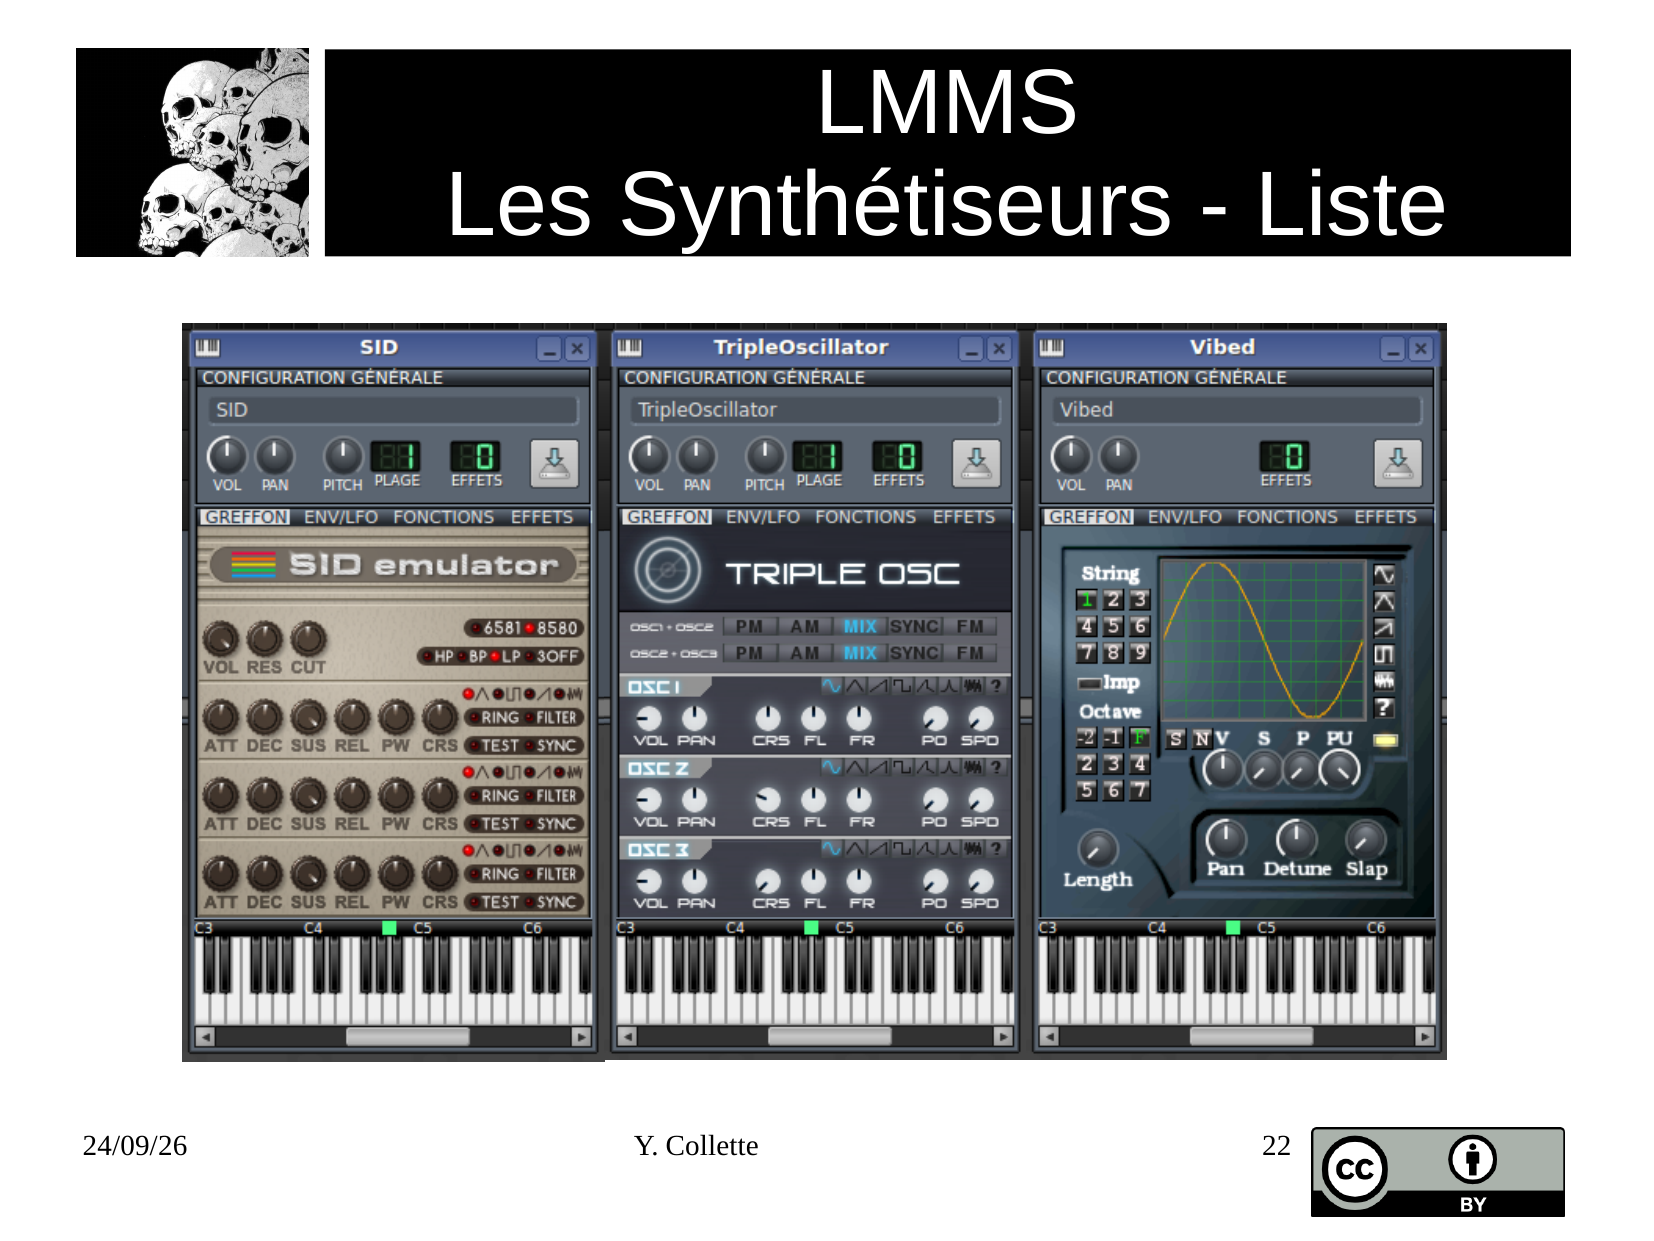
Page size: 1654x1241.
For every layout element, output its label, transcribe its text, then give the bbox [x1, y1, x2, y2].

title LMMS Les Synthétiseurs - Liste [324, 49, 1571, 257]
picture [182, 323, 1447, 1062]
picture [76, 48, 309, 257]
picture [1311, 1127, 1565, 1217]
